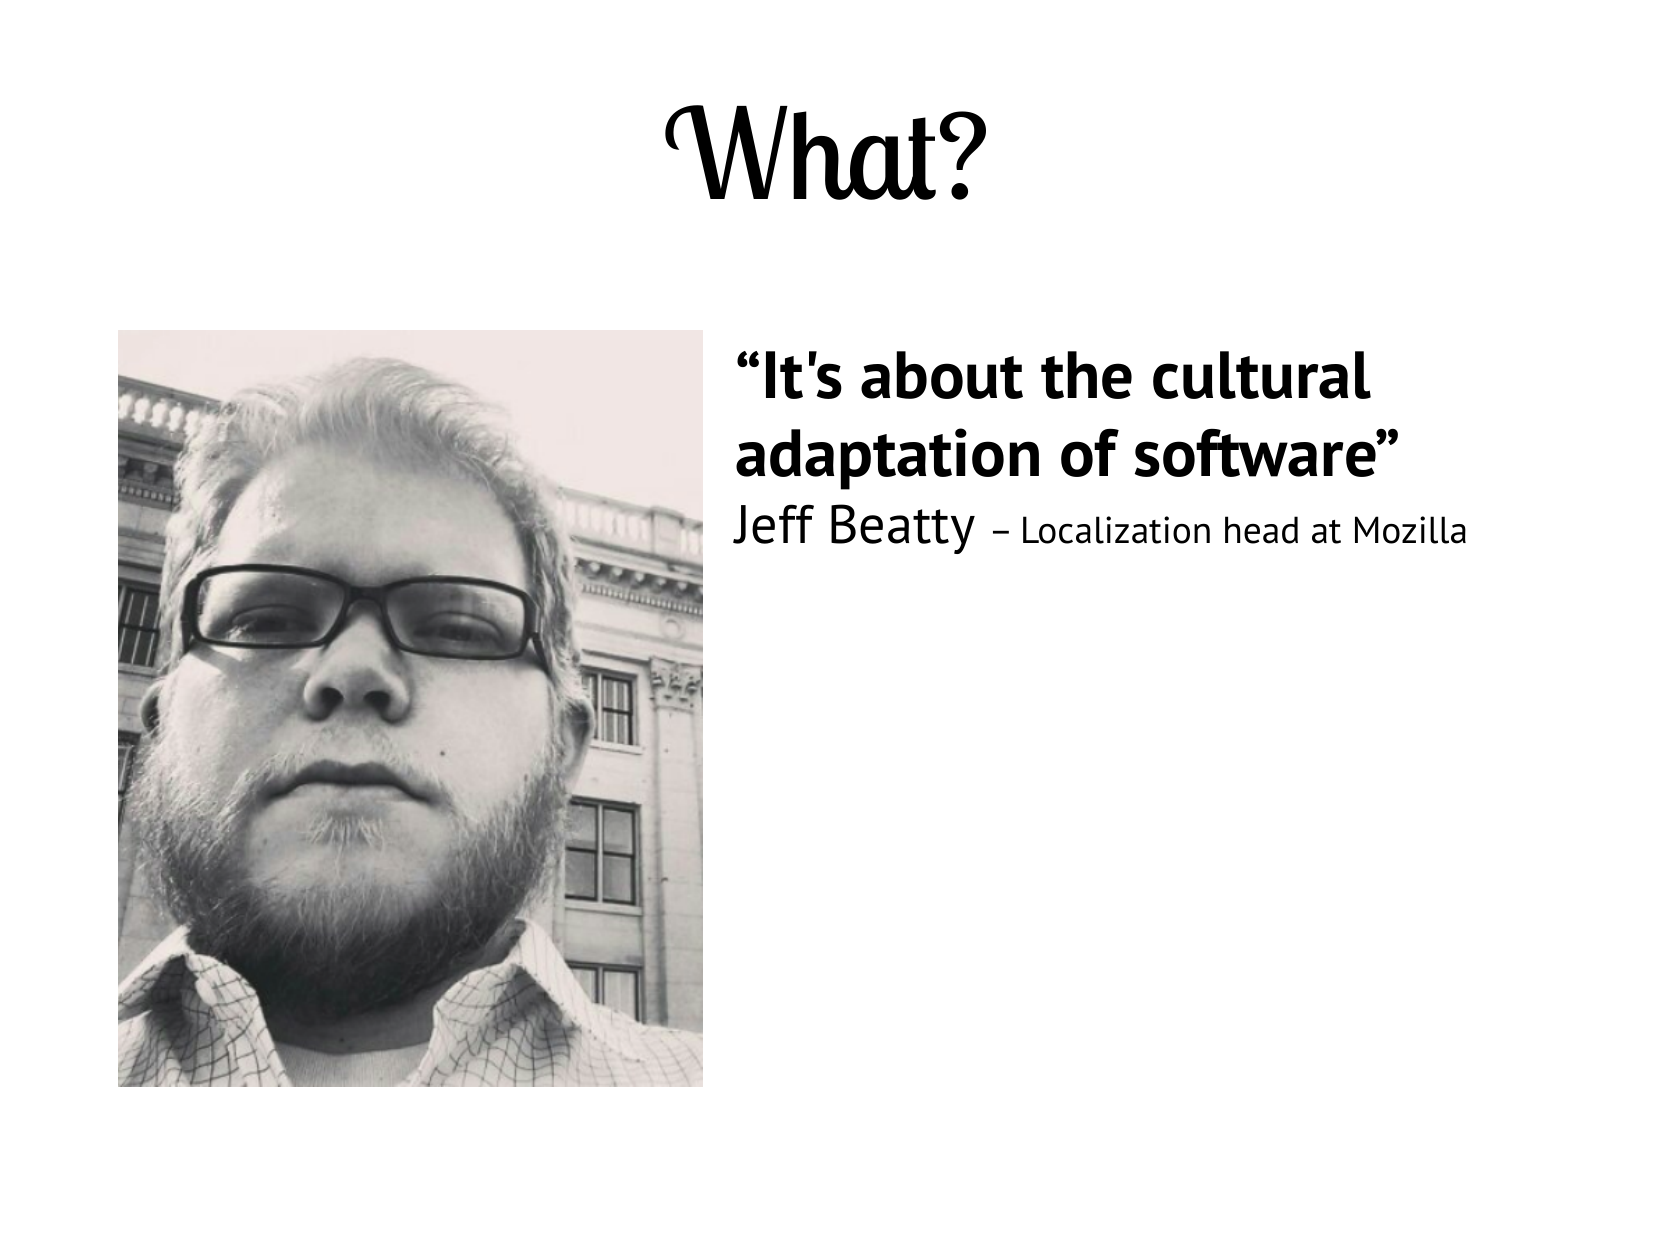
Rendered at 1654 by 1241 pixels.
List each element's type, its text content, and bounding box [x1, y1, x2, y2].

picture [118, 330, 703, 1087]
text_box “It's about the cultural adaptation of software” Jeff Beatty – Localization head at Mozilla [720, 330, 1571, 650]
title What? [82, 49, 1571, 257]
